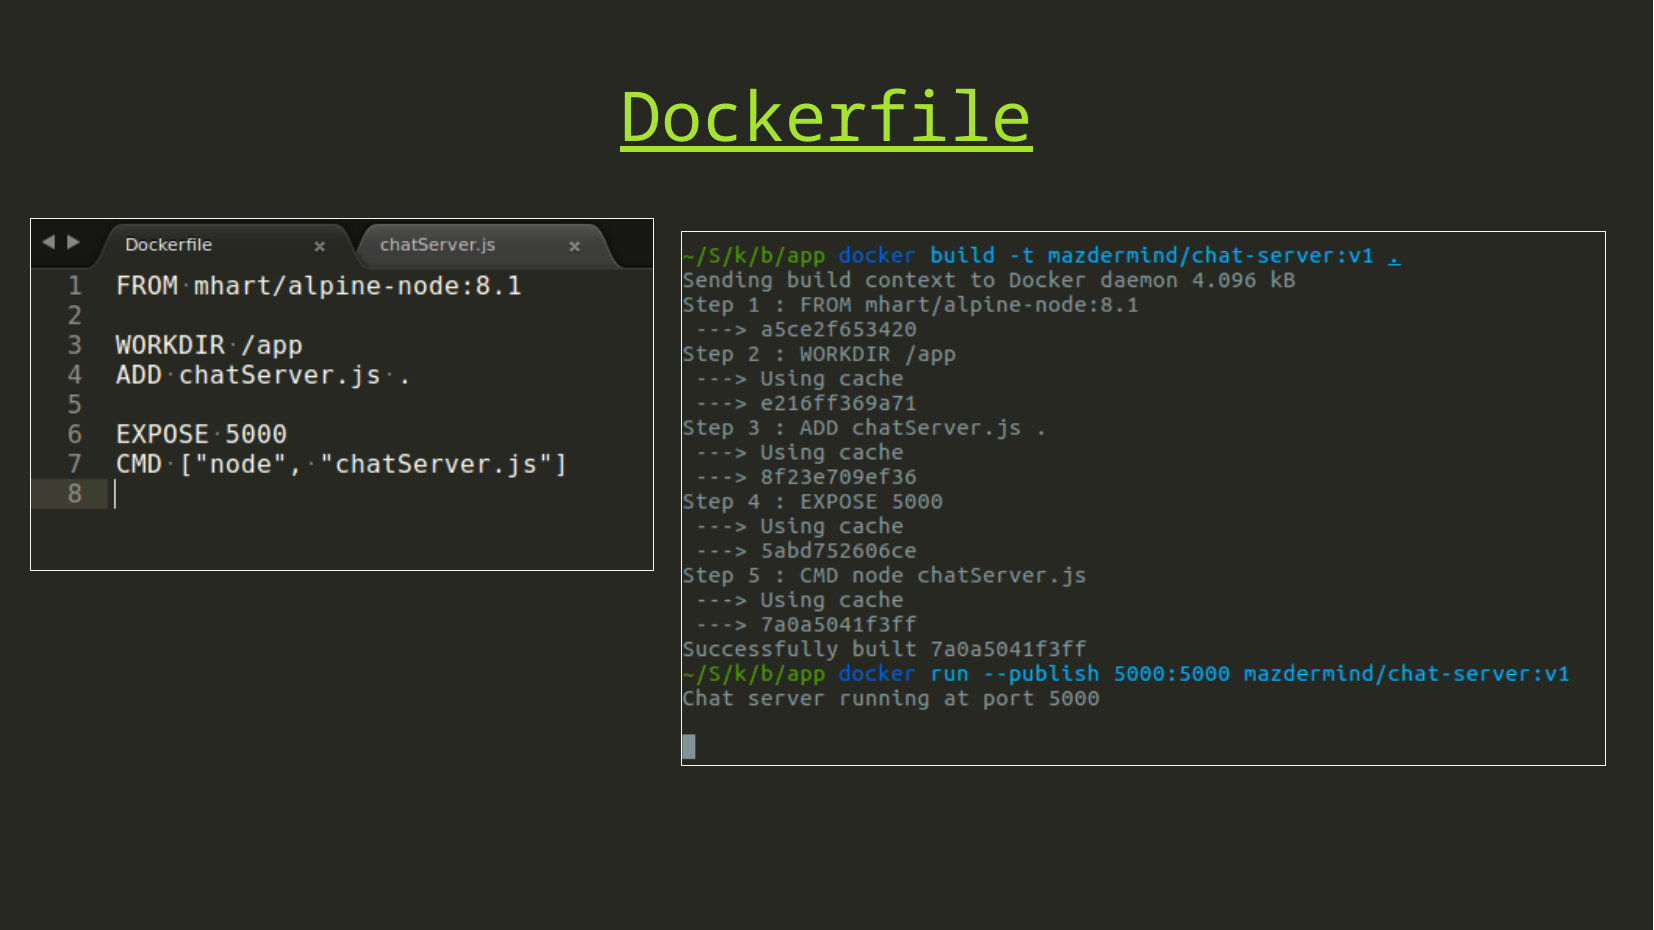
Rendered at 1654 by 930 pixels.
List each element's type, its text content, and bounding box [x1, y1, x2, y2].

title Dockerfile [82, 36, 1571, 193]
picture [681, 231, 1606, 766]
picture [30, 218, 654, 571]
